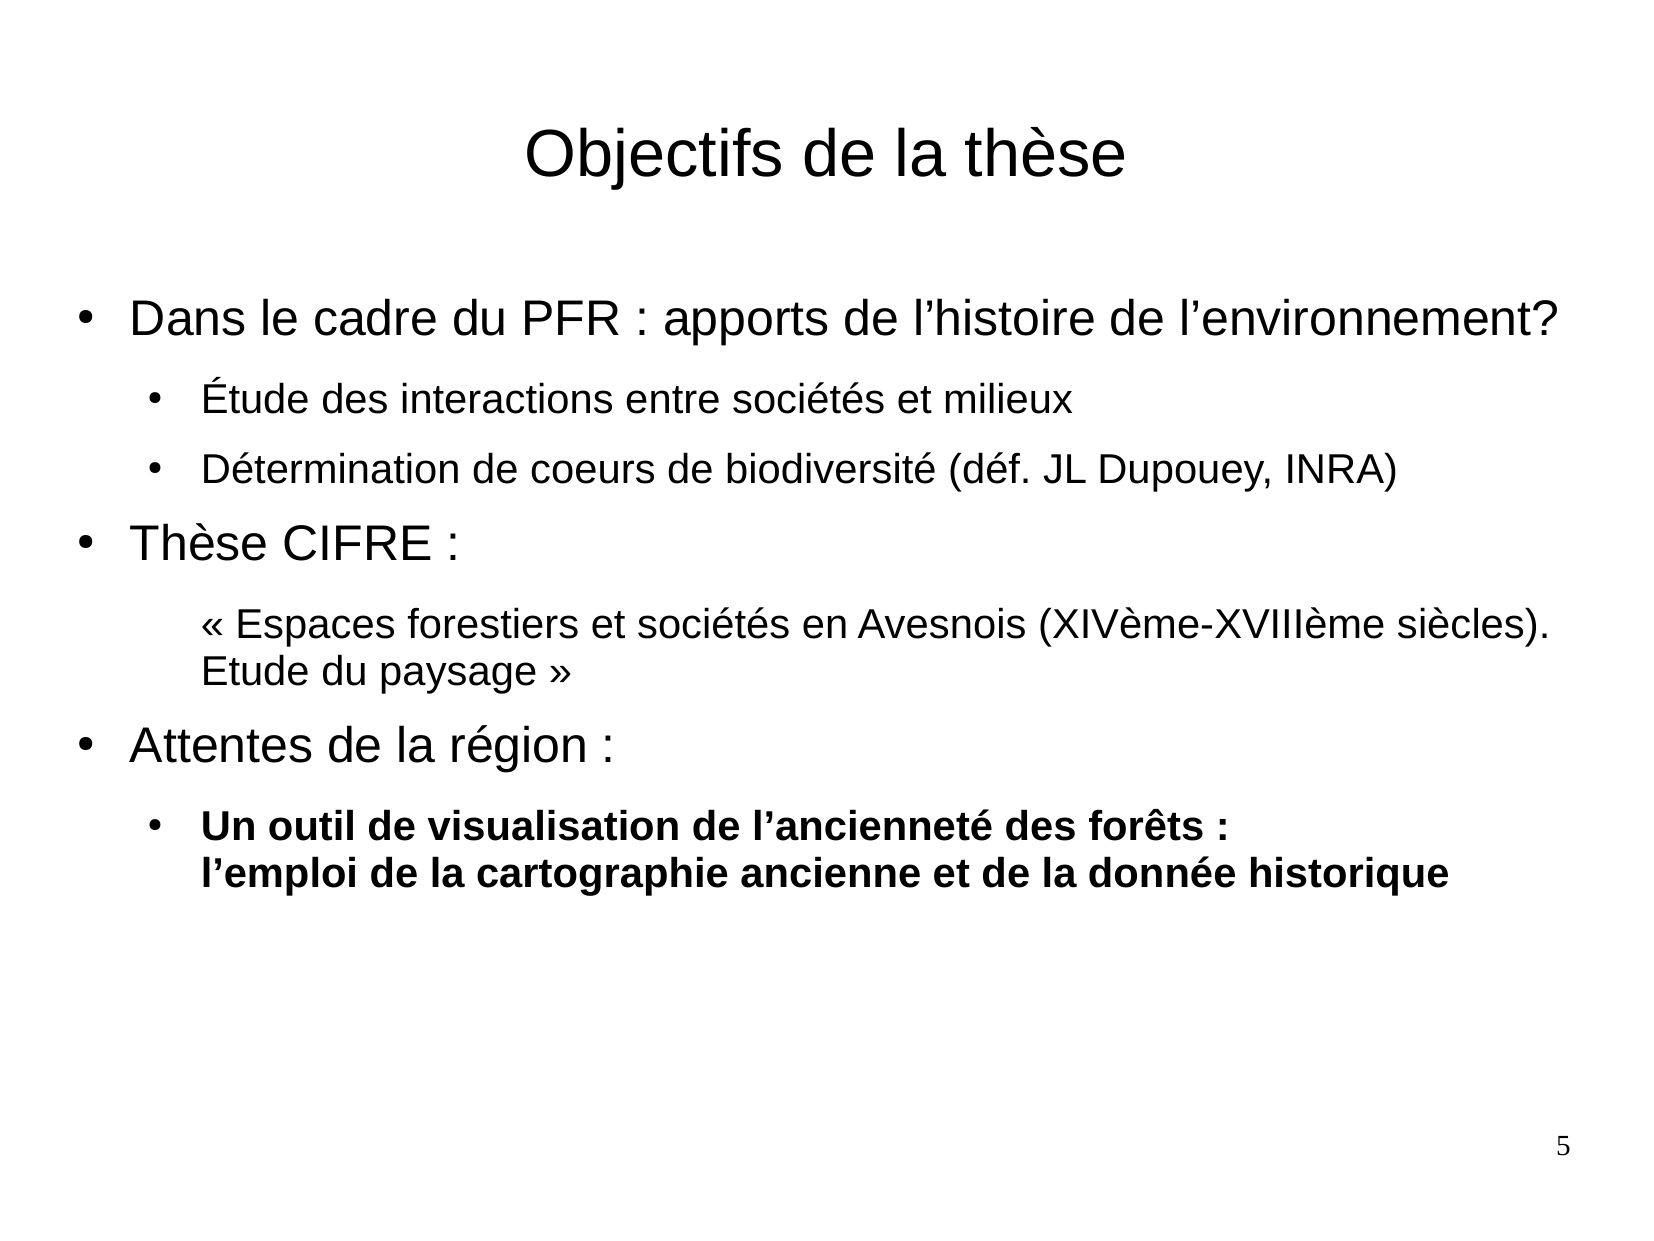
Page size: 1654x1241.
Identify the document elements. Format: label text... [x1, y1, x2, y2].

title Objectifs de la thèse [82, 49, 1571, 257]
list Dans le cadre du PFR : apports de l’histoire de l’environnement? Étude des interactions entre sociétés et milieux Détermination de coeurs de biodiversité (déf. JL Dupouey, INRA) Thèse CIFRE : « Espaces forestiers et sociétés en Avesnois (XIVème-XVIIIème siècles). Etude du paysage » Attentes de la région : Un outil de visualisation de l’ancienneté des forêts : l’emploi de la cartographie ancienne et de la donnée historique [59, 290, 1625, 1010]
